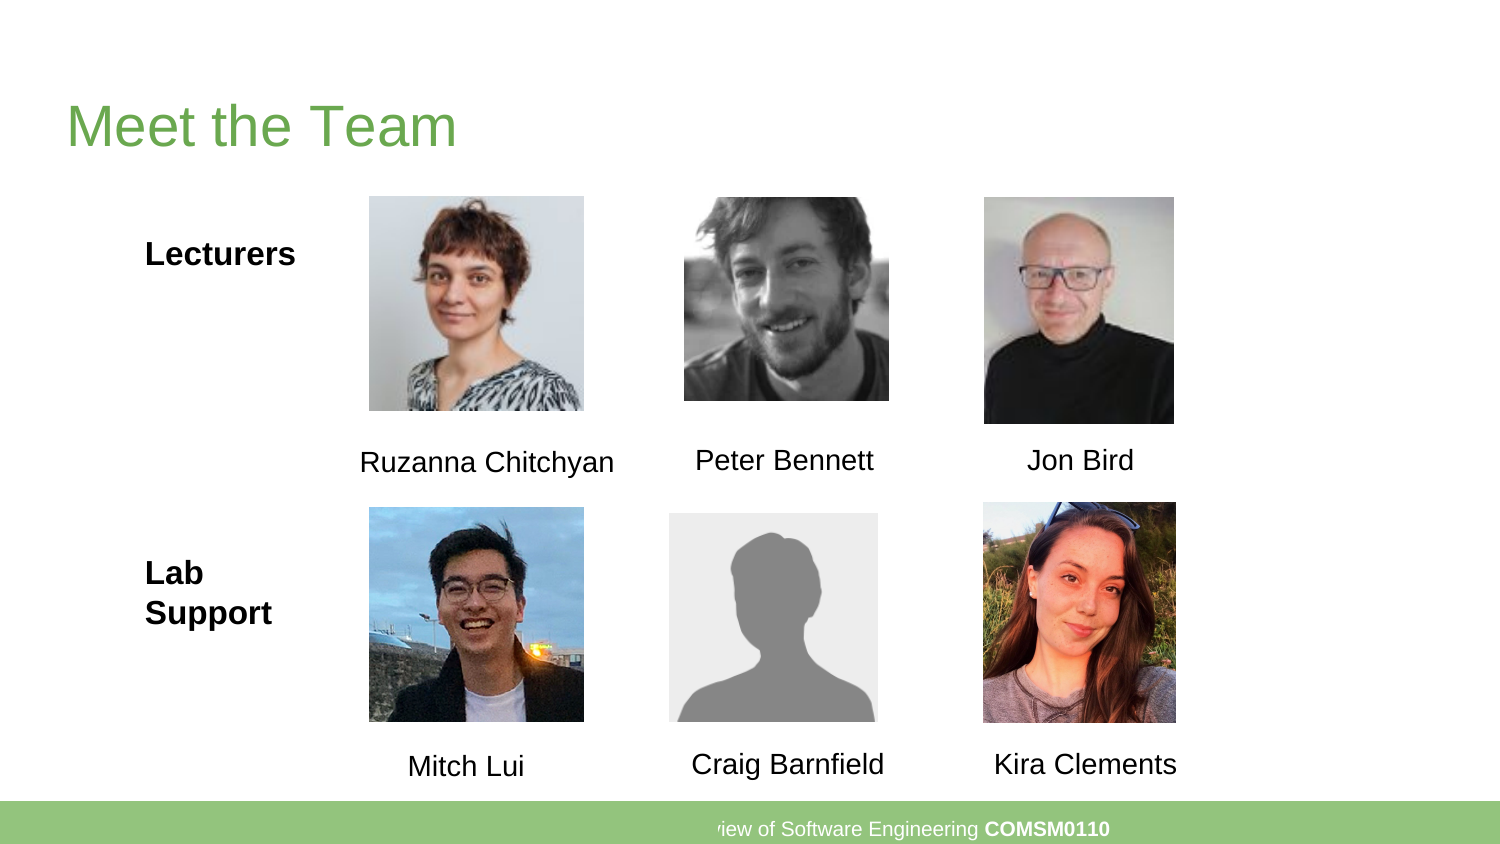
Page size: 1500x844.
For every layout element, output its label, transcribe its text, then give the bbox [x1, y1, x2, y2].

picture [984, 197, 1174, 424]
text_box Kira Clements [978, 738, 1197, 789]
text_box Peter Bennett [679, 433, 894, 485]
text_box Lecturers [129, 224, 322, 281]
title Meet the Team [51, 72, 1449, 167]
picture [669, 513, 878, 722]
picture [983, 502, 1176, 723]
text_box Craig Barnfield [676, 738, 964, 789]
text_box Ruzanna Chitchyan [344, 435, 654, 486]
text_box Mitch Lui [392, 739, 554, 790]
text_box Lab Support [129, 543, 322, 640]
picture [369, 507, 584, 722]
text_box Jon Bird [1012, 433, 1246, 485]
picture [684, 197, 889, 401]
picture [369, 196, 584, 411]
